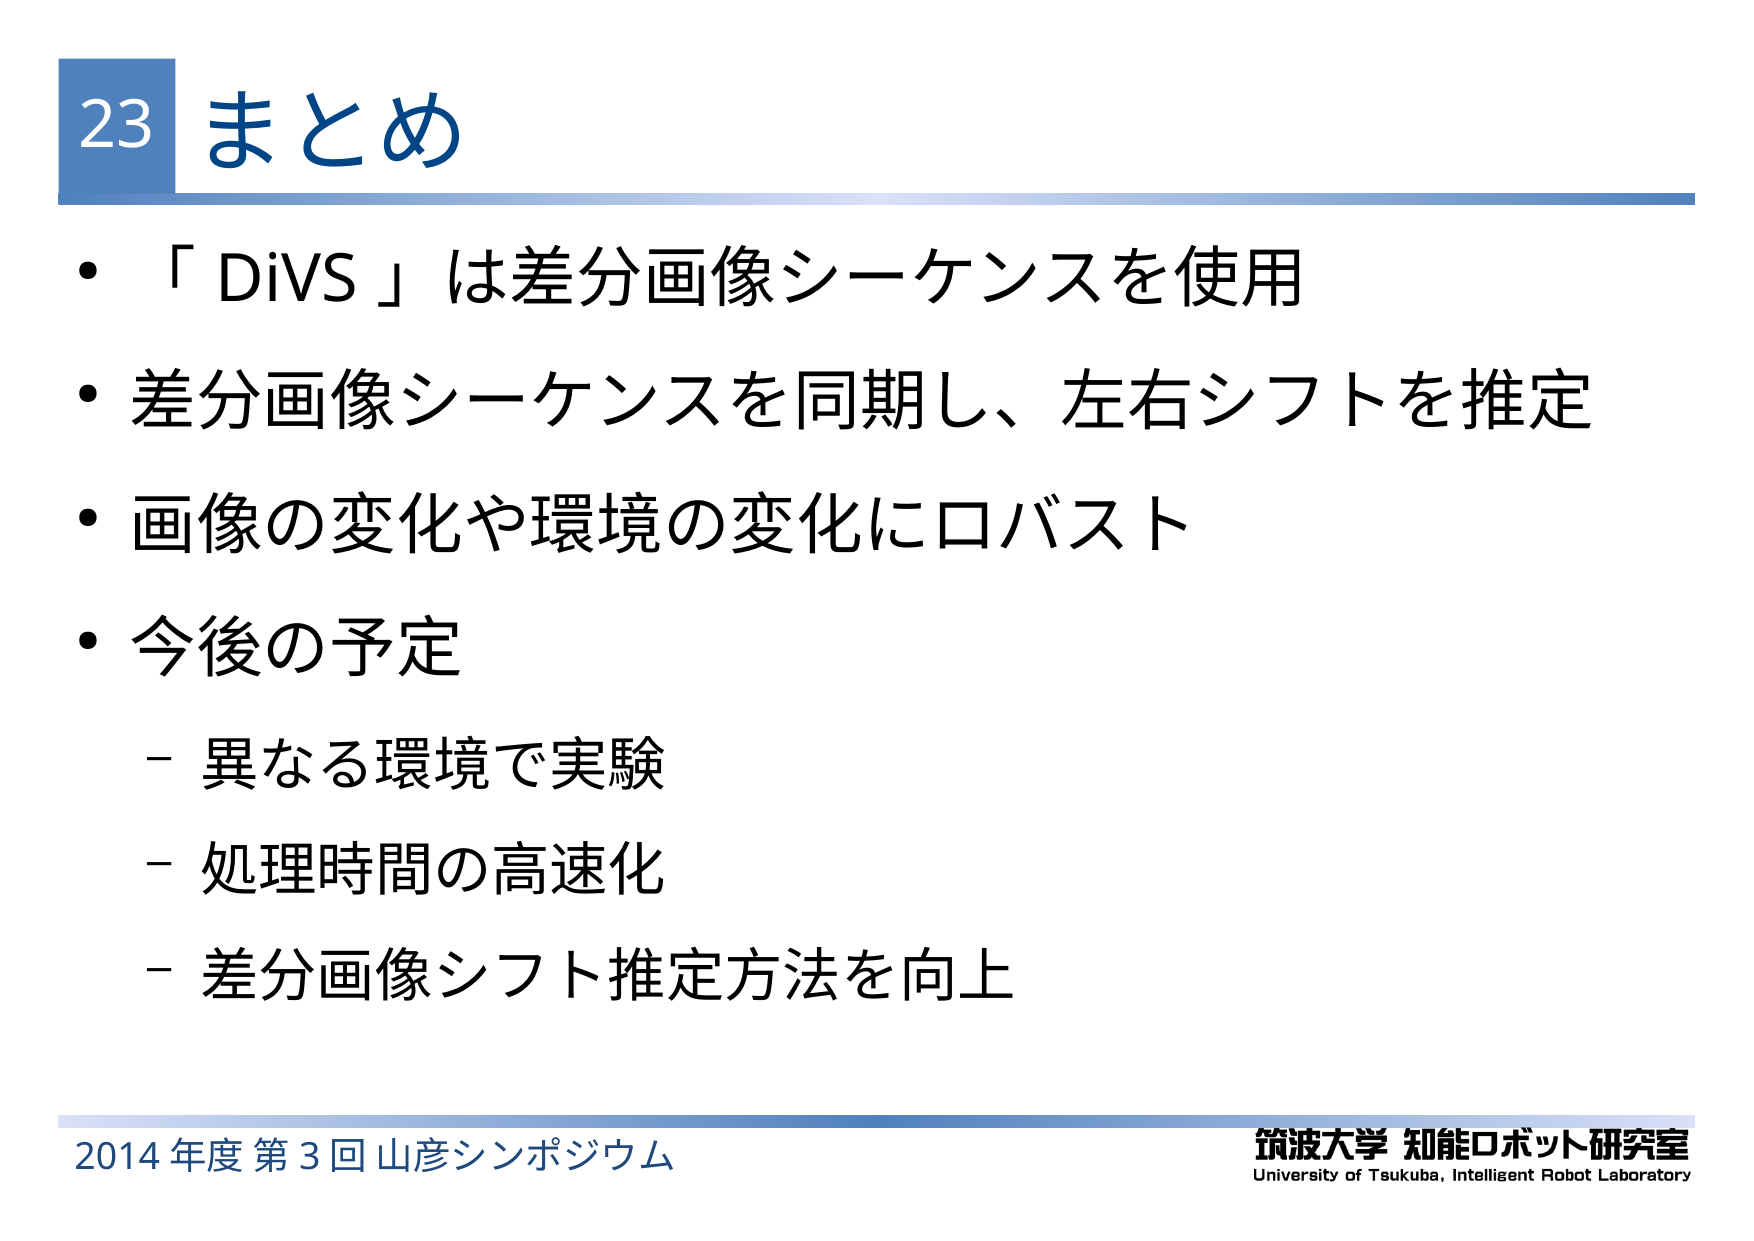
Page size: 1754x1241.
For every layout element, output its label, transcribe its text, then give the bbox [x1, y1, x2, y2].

title まとめ [193, 61, 1651, 205]
picture [1252, 1127, 1691, 1182]
list 「DiVS」は差分画像シーケンスを使用 差分画像シーケンスを同期し、左右シフトを推定 画像の変化や環境の変化にロバスト 今後の予定 異なる環境で実験 処理時間の高速化 差分画像シフト推定方法を向上 [58, 223, 1754, 1116]
